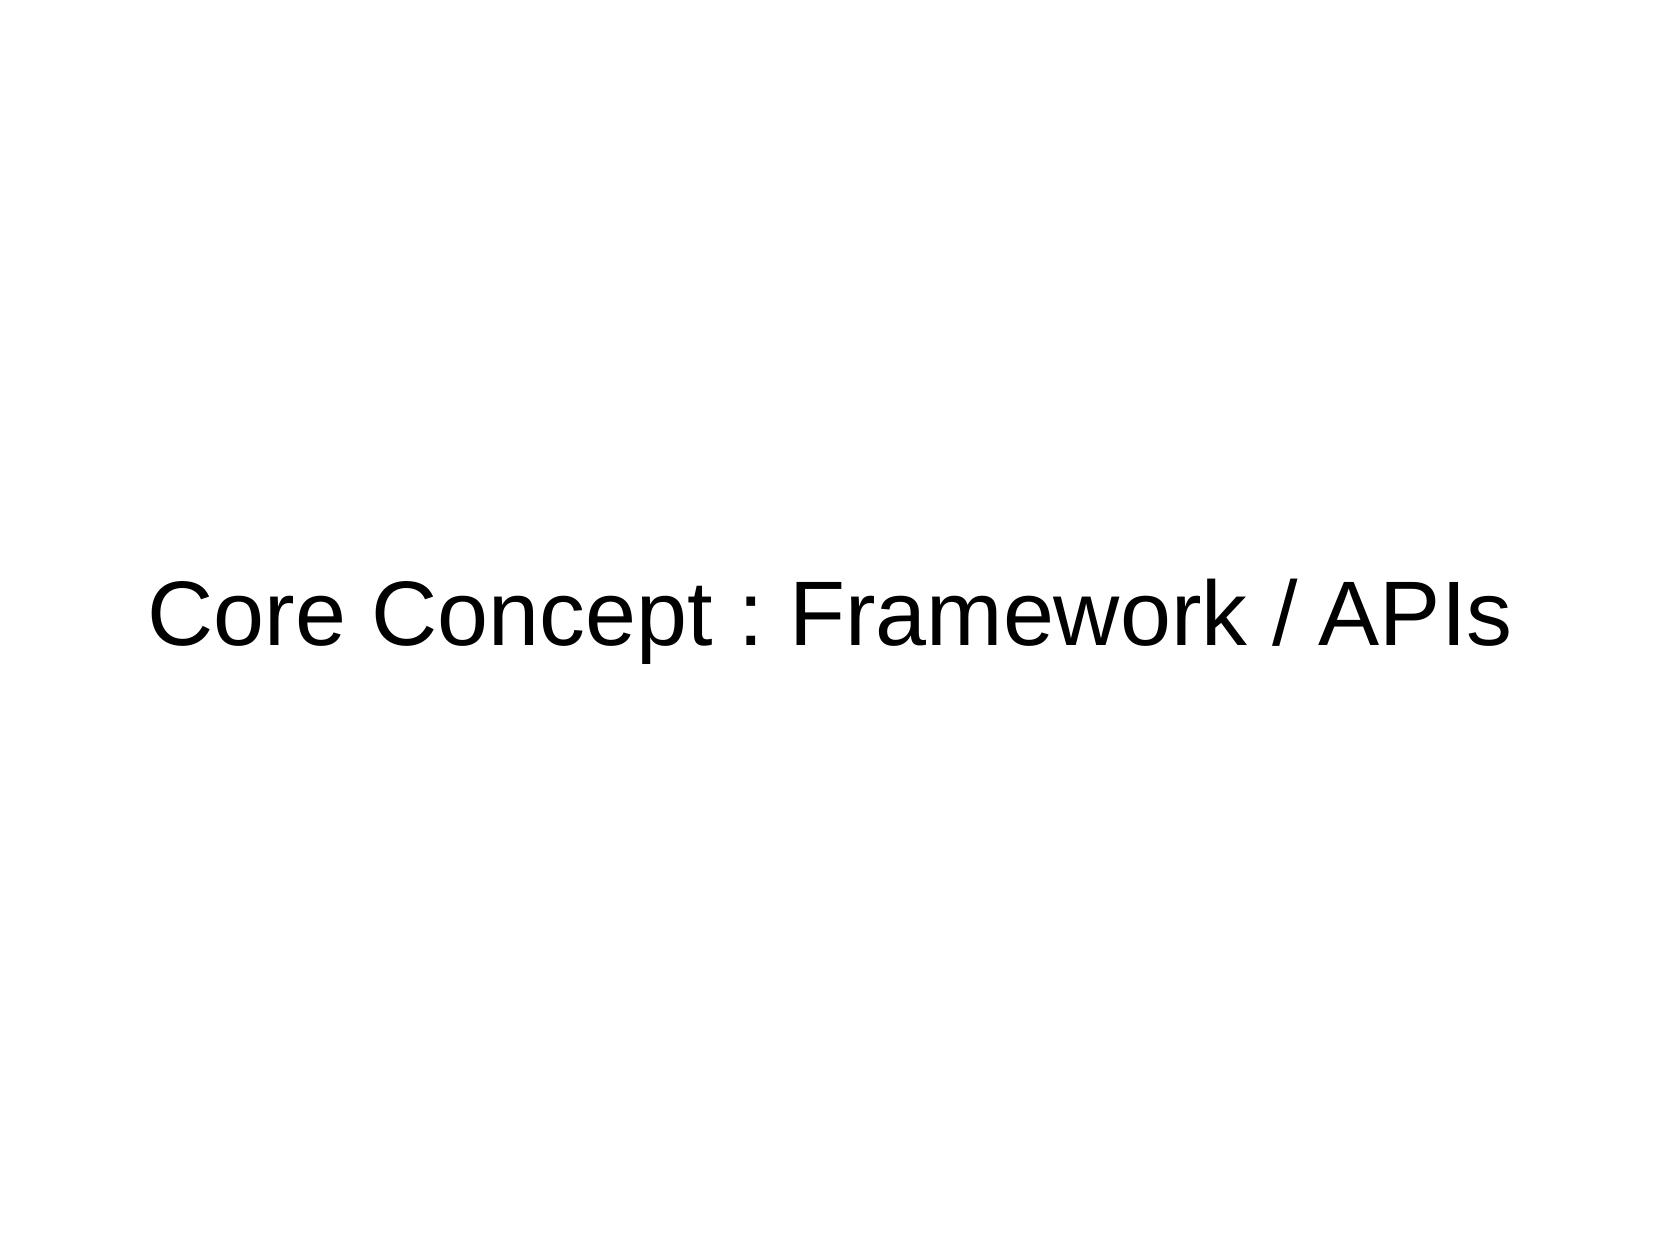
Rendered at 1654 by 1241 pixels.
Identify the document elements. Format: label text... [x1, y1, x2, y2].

title Core Concept : Framework / APIs [86, 510, 1576, 718]
